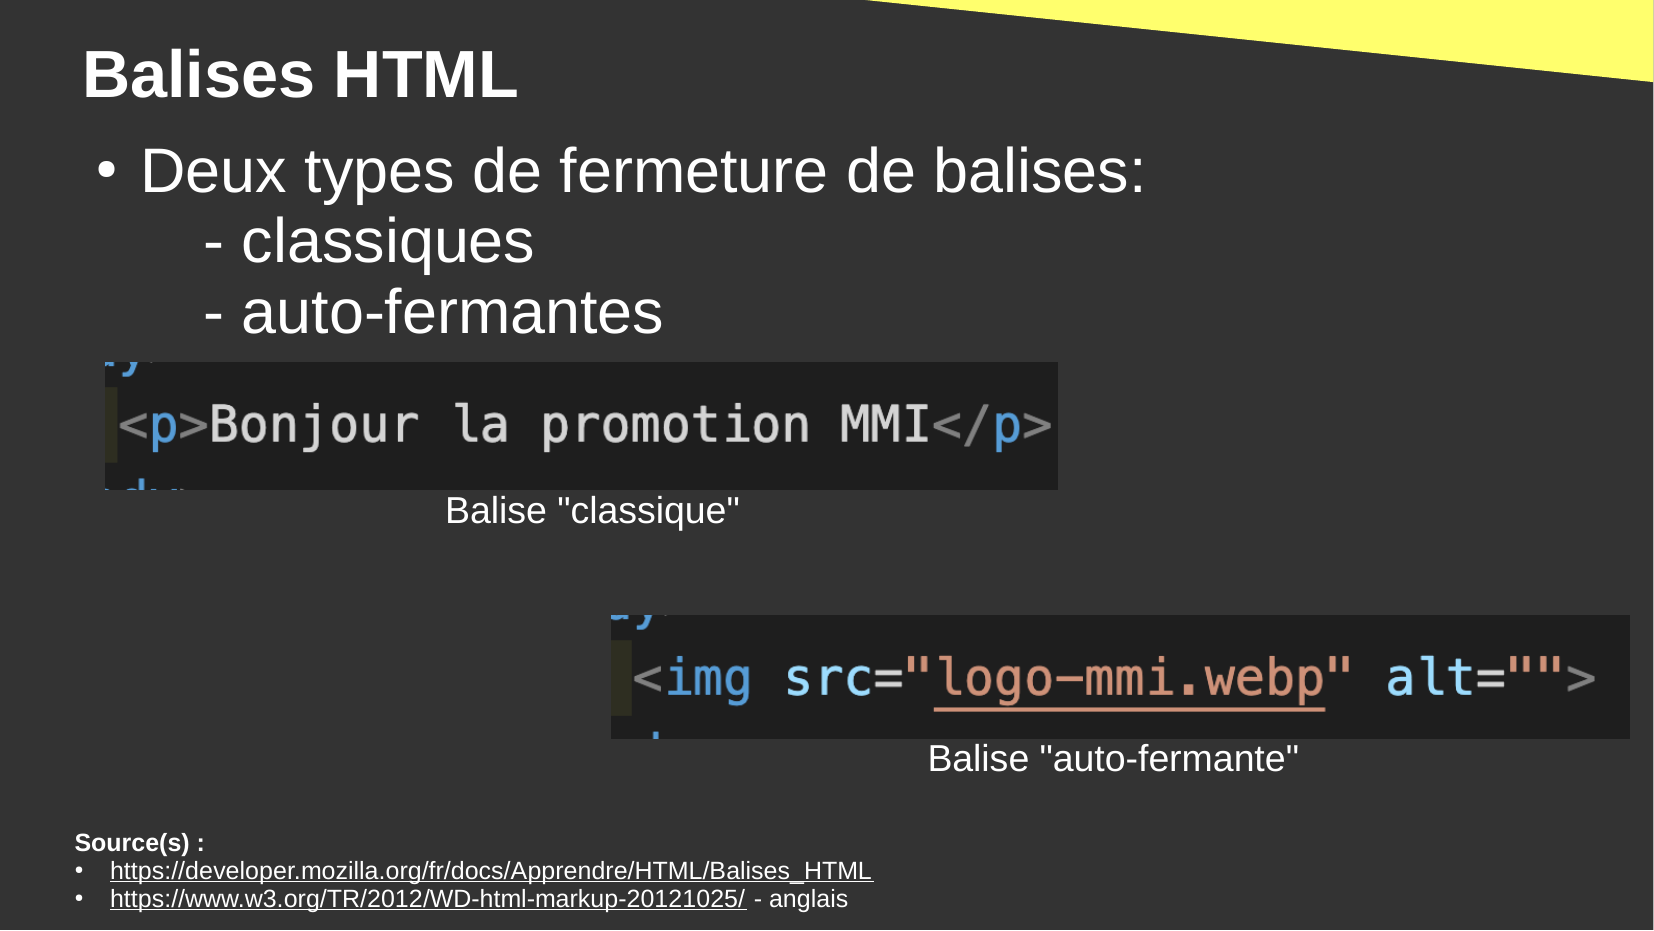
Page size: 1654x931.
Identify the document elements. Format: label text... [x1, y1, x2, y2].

text_box Source(s) : https://developer.mozilla.org/fr/docs/Apprendre/HTML/Balises_HTML https://www.w3.org/TR/2012/WD-html-markup-20121025/ - anglais [59, 821, 1545, 921]
picture [611, 615, 1630, 739]
list Deux types de fermeture de balises: - classiques - auto-fermantes [80, 135, 1569, 349]
text_box Balise "classique" [398, 490, 787, 561]
title Balises HTML [82, 36, 1571, 114]
text_box [865, 0, 1654, 83]
picture [105, 362, 1058, 490]
text_box Balise "auto-fermante" [878, 739, 1349, 787]
